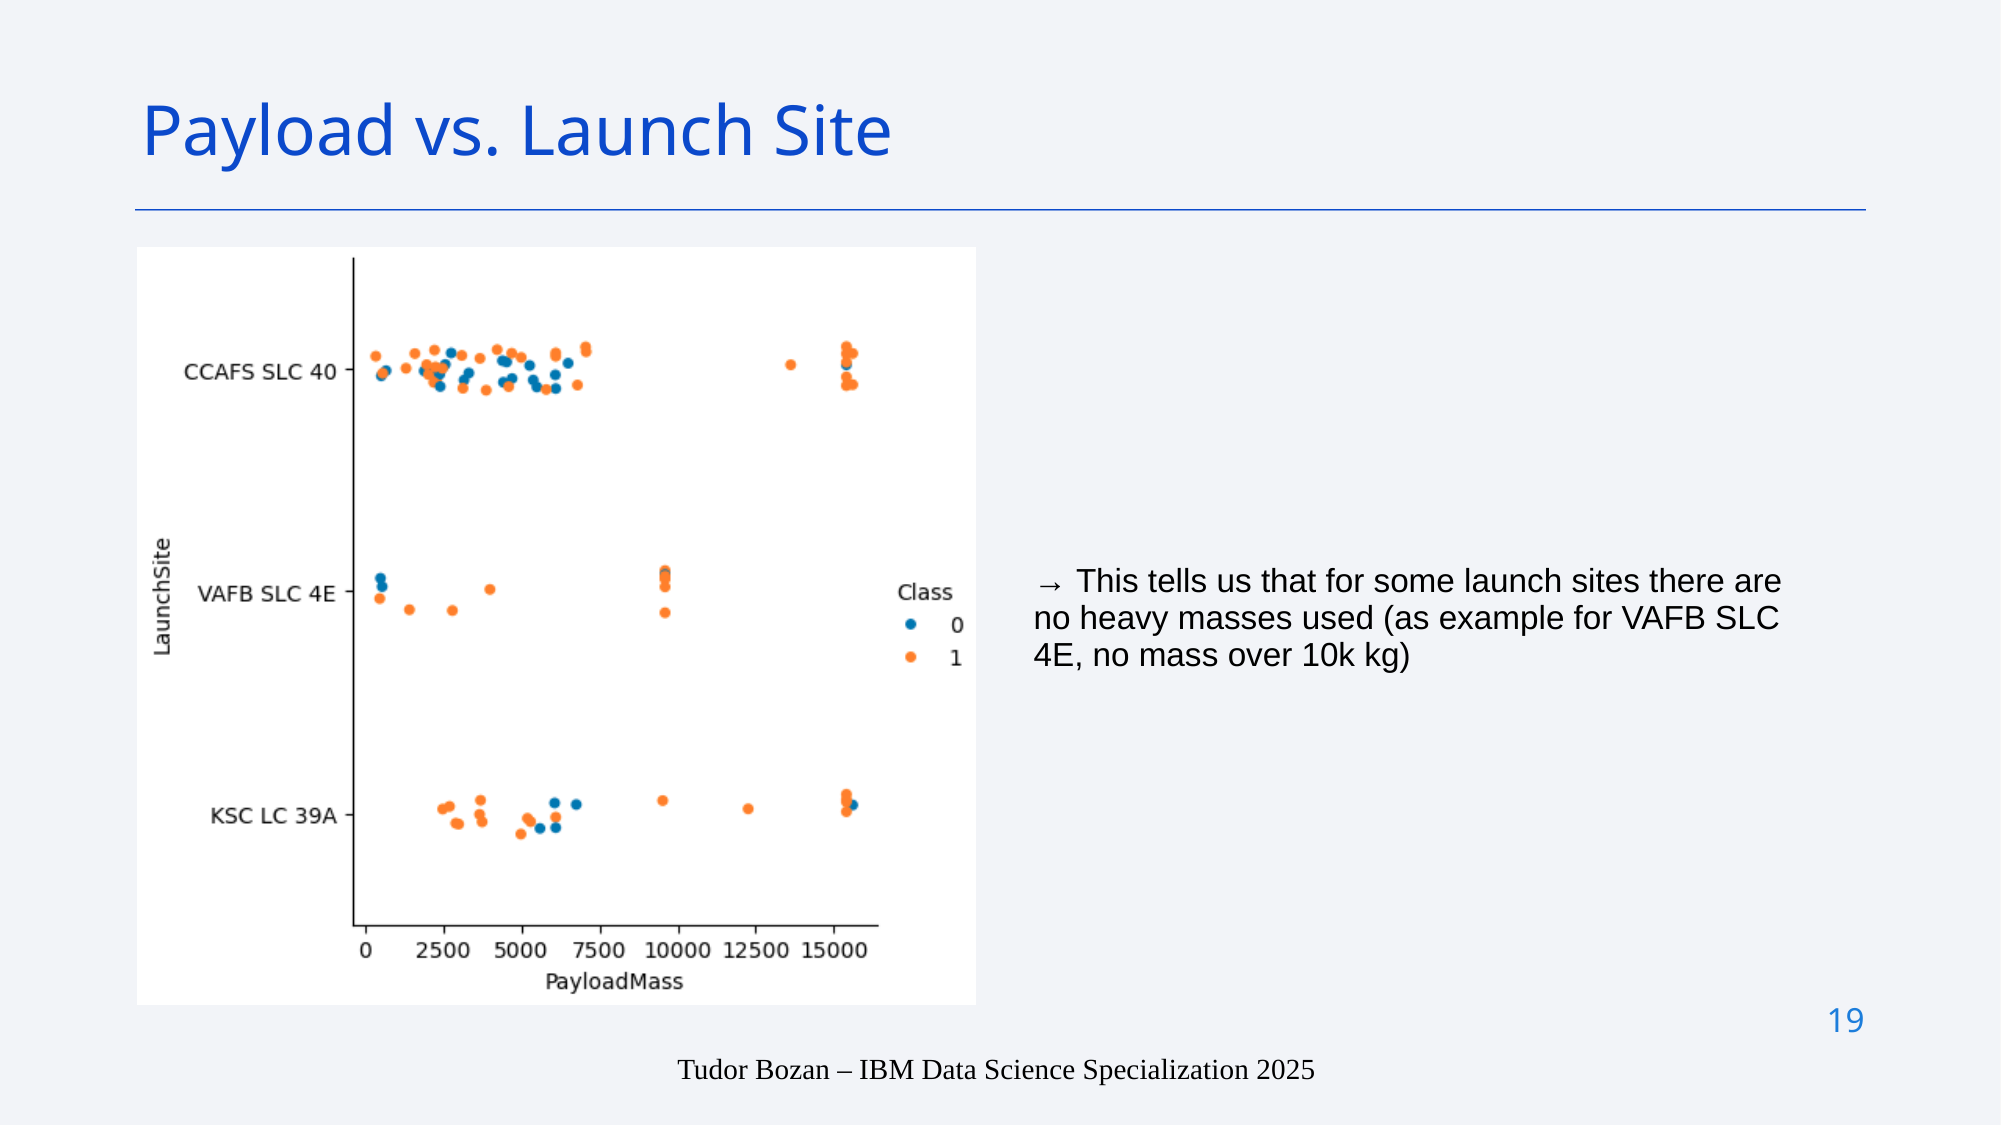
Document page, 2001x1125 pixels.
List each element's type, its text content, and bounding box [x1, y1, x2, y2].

text_box <number> [1429, 988, 1880, 1055]
text_box Payload vs. Launch Site [126, 88, 1852, 179]
picture [0, 0, 2001, 1125]
text_box → This tells us that for some launch sites there are no heavy masses used (as example for VAFB SLC 4E, no mass over 10k kg) [1018, 555, 1816, 681]
